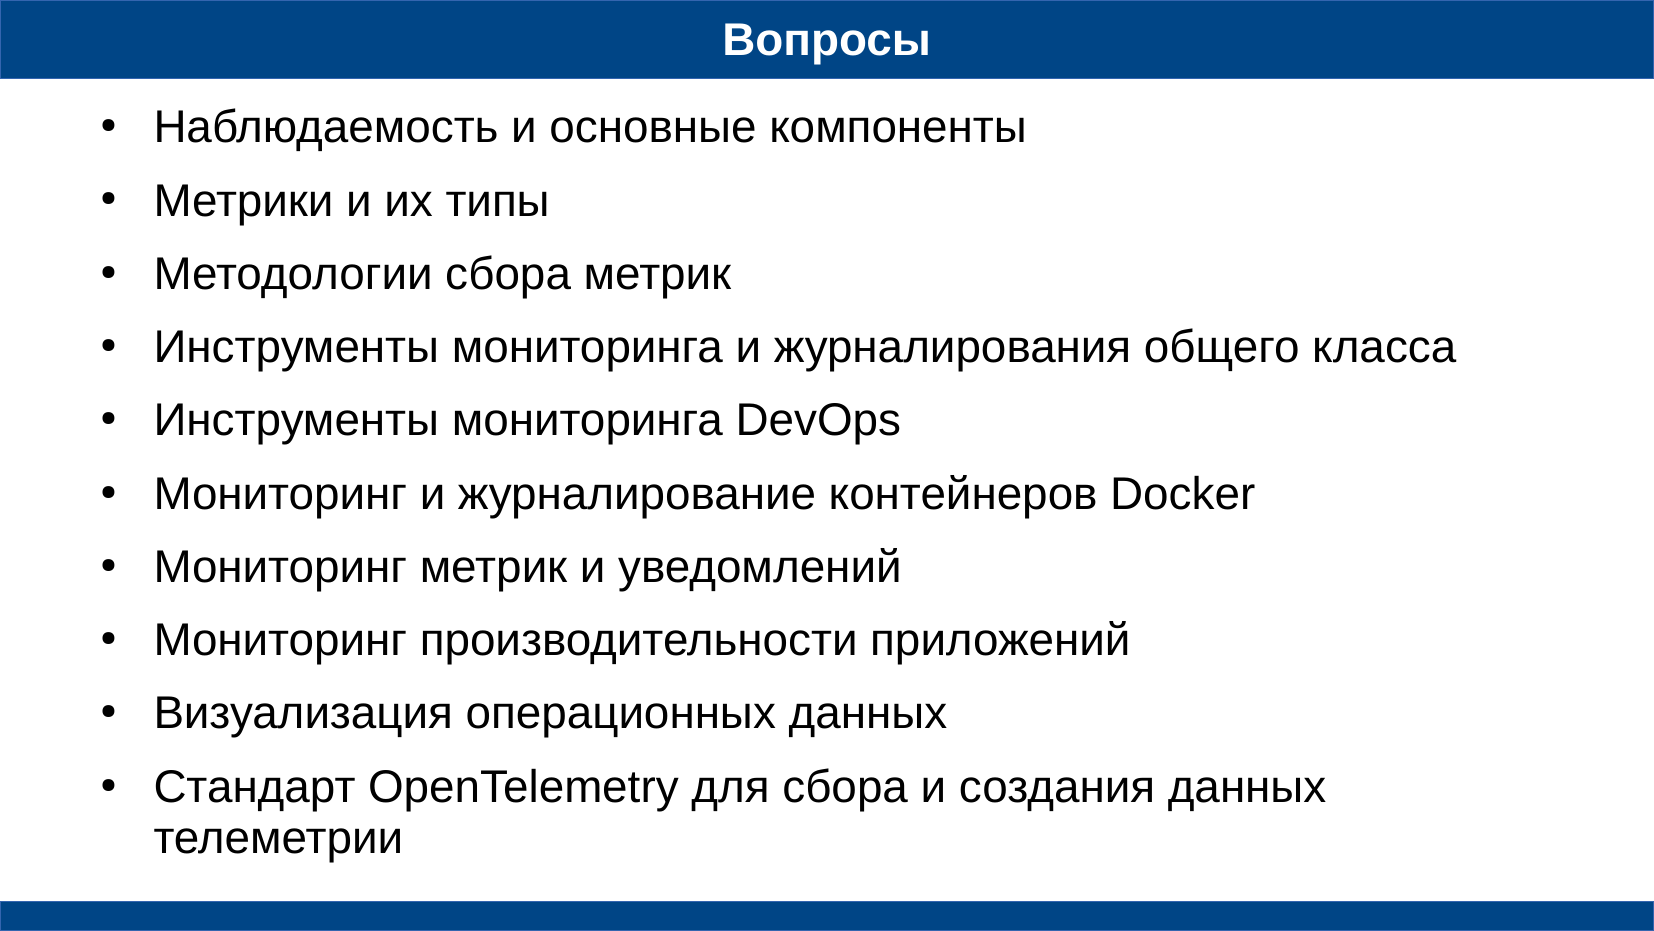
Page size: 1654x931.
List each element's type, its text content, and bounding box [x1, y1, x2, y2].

title Вопросы [0, 0, 1654, 79]
list Наблюдаемость и основные компоненты Метрики и их типы Методологии сбора метрик Инструменты мониторинга и журналирования общего класса Инструменты мониторинга DevOps Мониторинг и журналирование контейнеров Docker Мониторинг метрик и уведомлений Мониторинг производительности приложений Визуализация операционных данных Стандарт OpenTelemetry для сбора и создания данных телеметрии [82, 101, 1571, 871]
